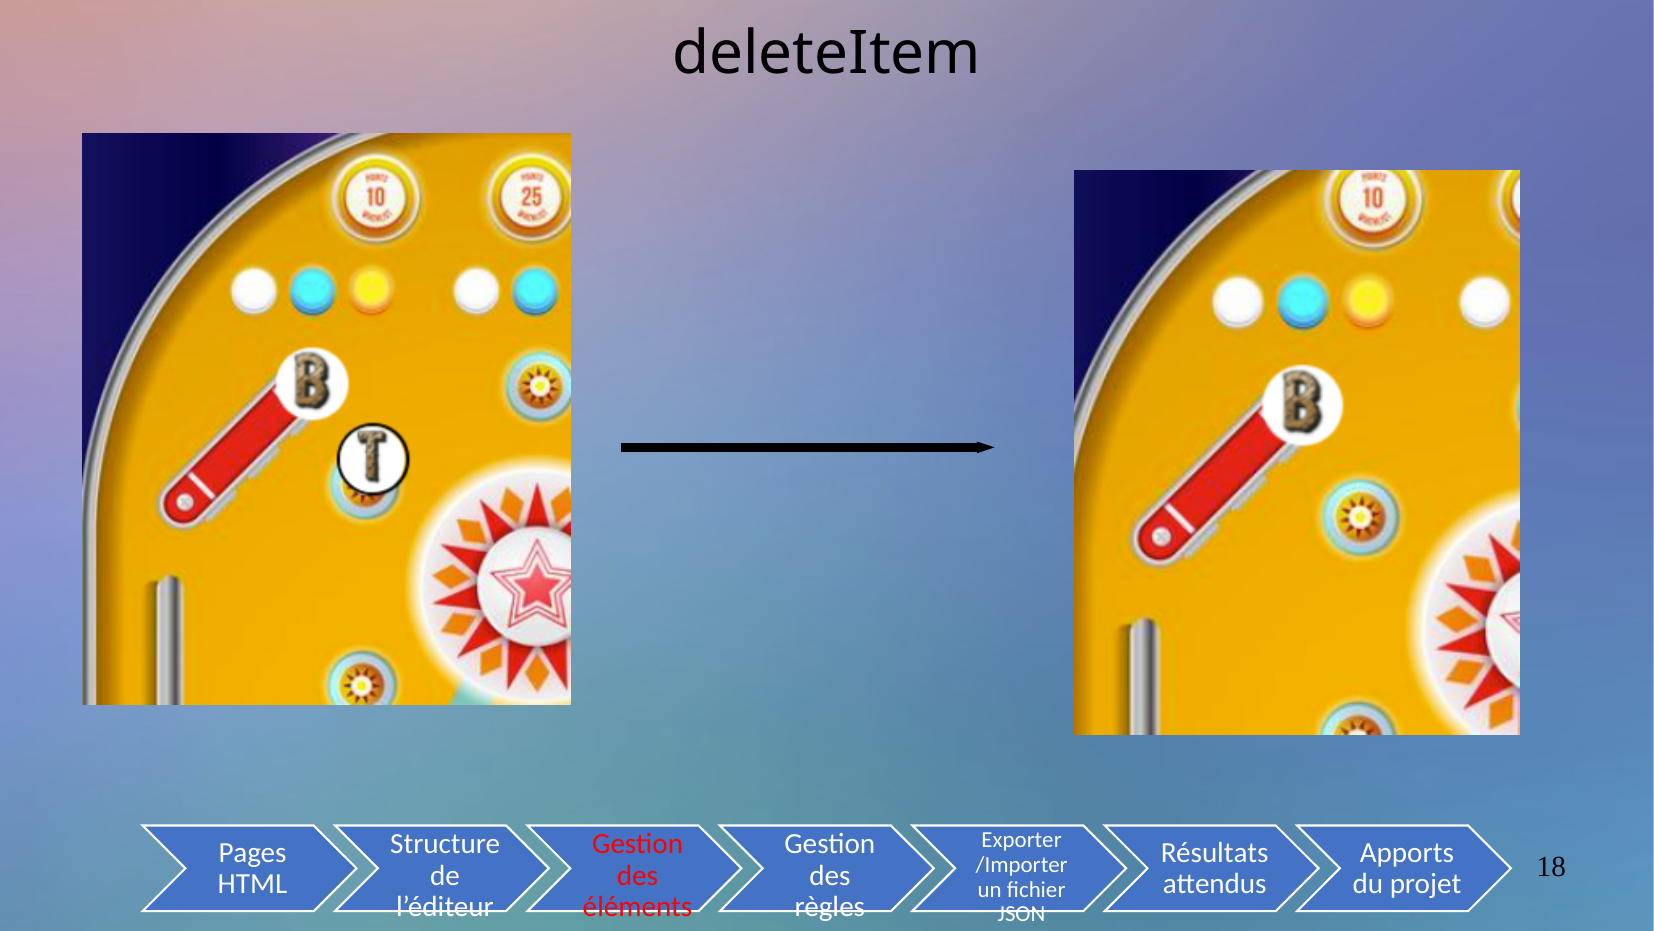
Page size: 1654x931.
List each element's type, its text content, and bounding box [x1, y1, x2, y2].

text_box Structure de l’éditeur [335, 825, 549, 912]
text_box Gestion des éléments [527, 825, 742, 912]
text_box Gestion des règles [719, 825, 934, 912]
text_box deleteItem [413, 5, 1241, 94]
text_box Résultats attendus [1104, 825, 1319, 912]
text_box Apports du projet [1297, 825, 1511, 912]
picture [0, 0, 1654, 931]
text_box Exporter /Importer un fichier JSON [912, 825, 1127, 912]
text_box Pages HTML [142, 825, 357, 912]
text_box [1536, 847, 1571, 912]
